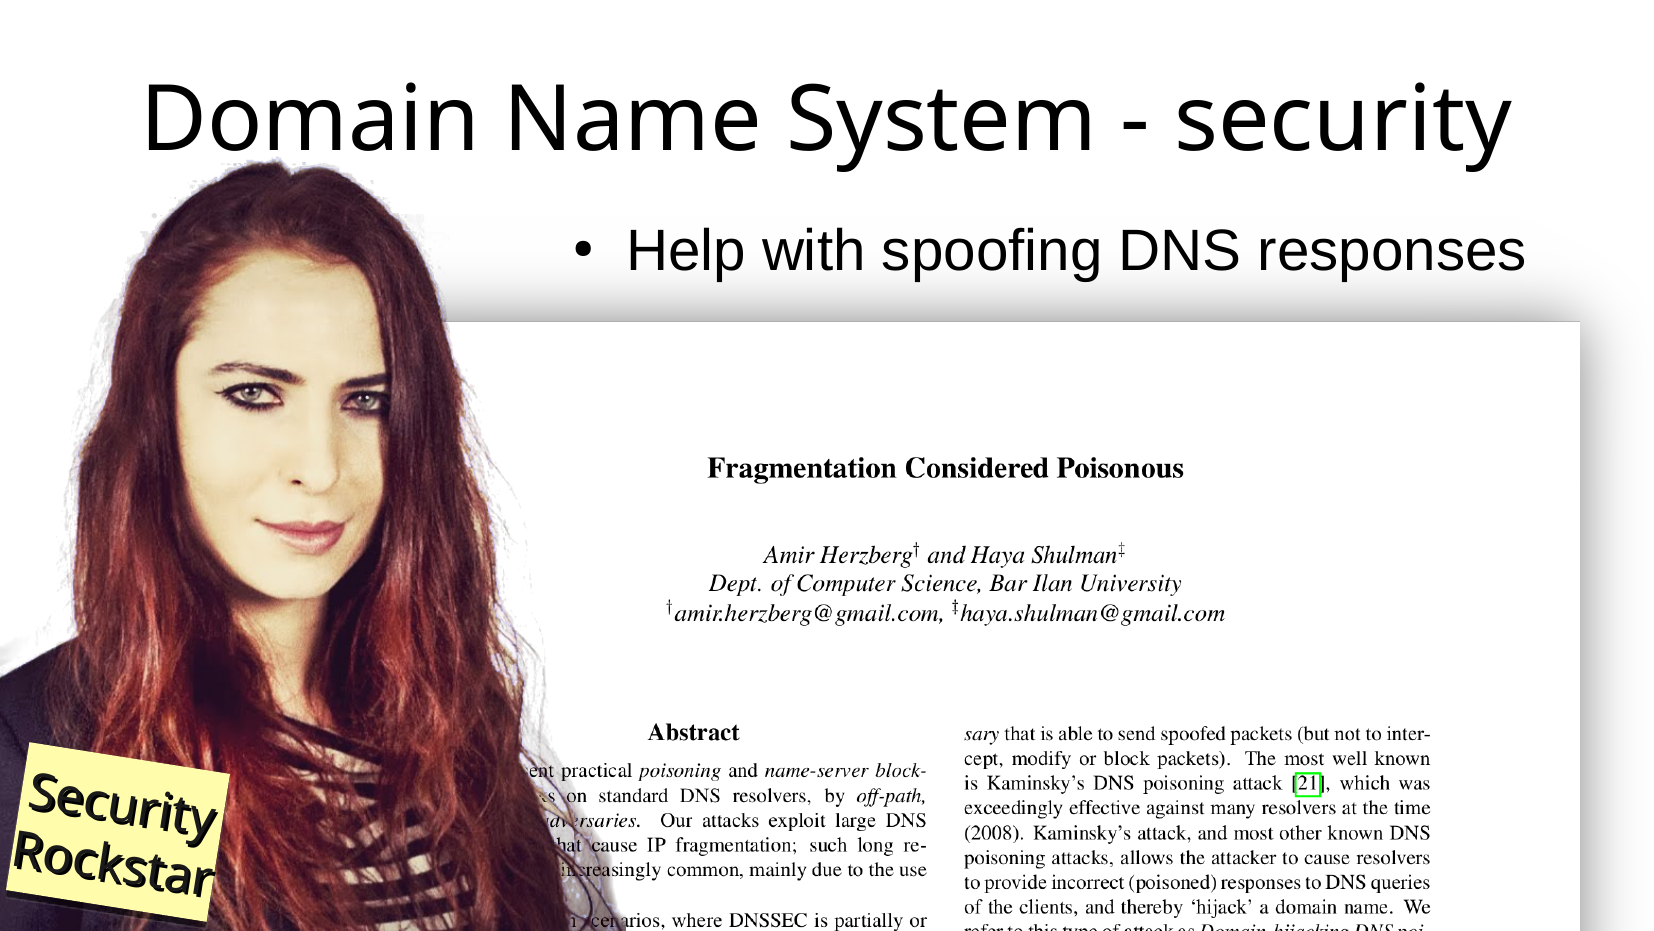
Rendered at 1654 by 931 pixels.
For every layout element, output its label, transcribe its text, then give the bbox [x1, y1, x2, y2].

text_box Security Rockstar [6, 742, 230, 922]
title Domain Name System - security [82, 37, 1571, 193]
picture [0, 146, 1654, 931]
list Help with spoofing DNS responses [626, 217, 1630, 758]
